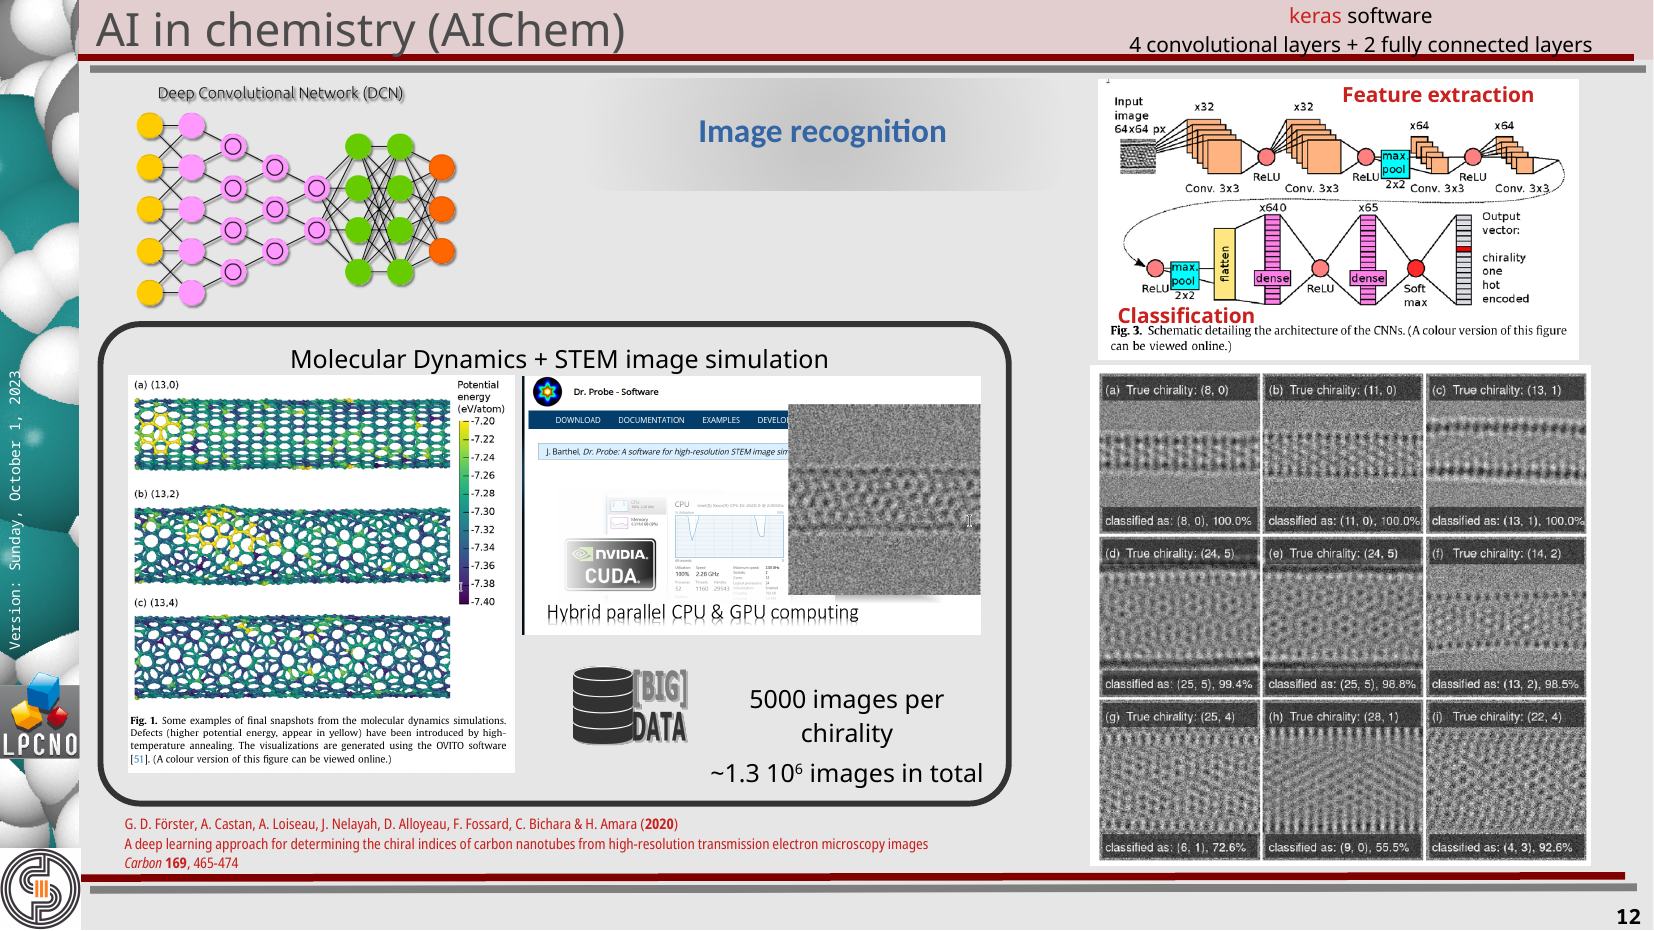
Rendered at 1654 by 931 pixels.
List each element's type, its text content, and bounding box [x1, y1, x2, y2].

text_box Classification [1081, 293, 1292, 334]
picture [1098, 79, 1579, 360]
text_box keras software 4 convolutional layers + 2 fully connected layers [1073, 0, 1649, 60]
picture [128, 375, 515, 773]
picture [1090, 365, 1591, 866]
text_box 5000 images per chirality ~1.3 106 images in total [691, 674, 1003, 783]
picture [573, 666, 686, 744]
text_box Feature extraction [1322, 73, 1555, 114]
text_box G. D. Förster, A. Castan, A. Loiseau, J. Nelayah, D. Alloyeau, F. Fossard, C. Bichara & H. Amara (2020) A deep learning approach for determining the chiral indices of carbon nanotubes from high-resolution transmission electron microscopy images Carbon 169, 465-474 [124, 813, 977, 879]
text_box Image recognition [561, 78, 1085, 191]
picture [136, 85, 455, 306]
picture [522, 376, 981, 635]
picture [0, 0, 81, 930]
title AI in chemistry (AIChem) [78, 0, 1073, 58]
text_box Molecular Dynamics + STEM image simulation [275, 334, 821, 379]
